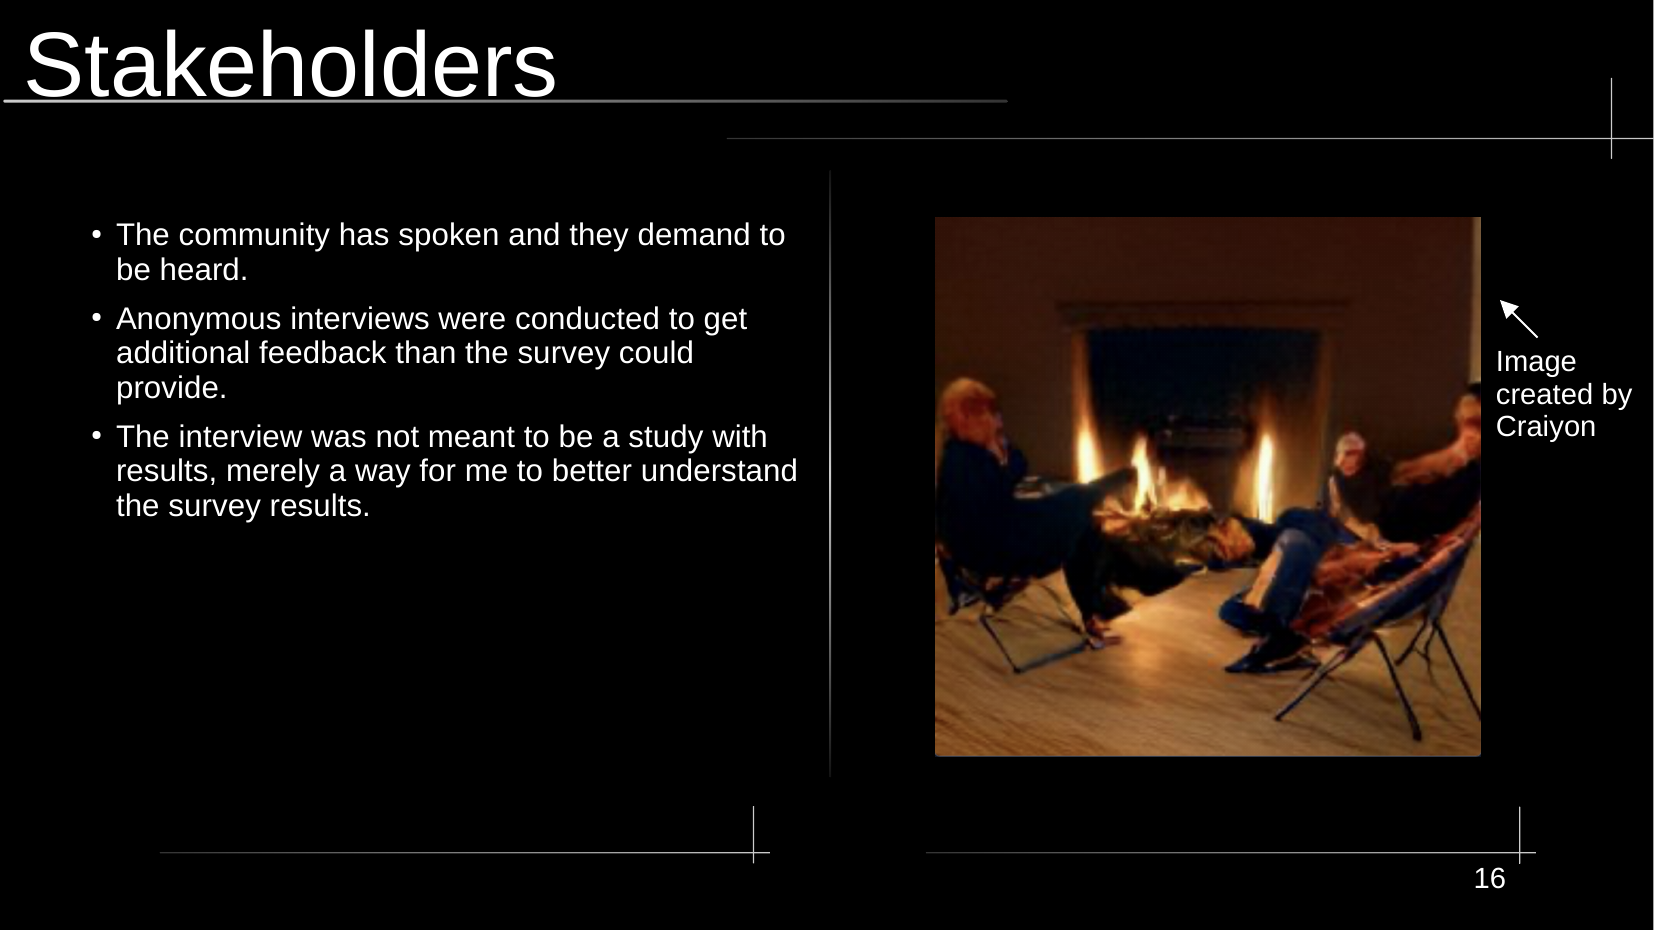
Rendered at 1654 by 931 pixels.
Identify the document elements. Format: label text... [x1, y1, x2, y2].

picture [935, 217, 1481, 758]
text_box Image created by Craiyon [1480, 337, 1654, 451]
title Stakeholders [23, 11, 1589, 119]
list The community has spoken and they demand to be heard. Anonymous interviews were conducted to get additional feedback than the survey could provide. The interview was not meant to be a study with results, merely a way for me to better understand the survey results. [82, 217, 809, 526]
